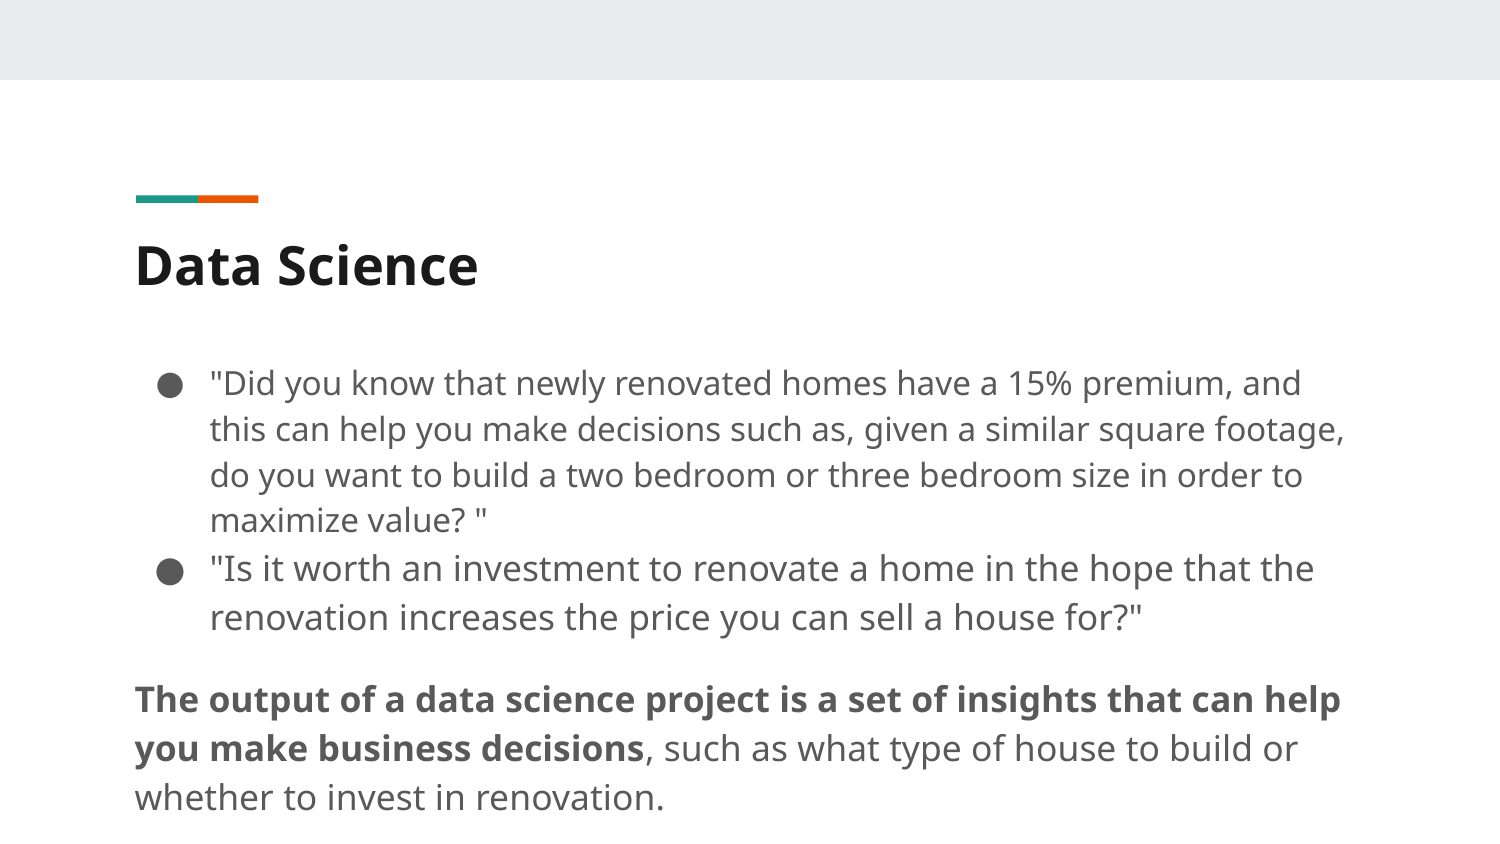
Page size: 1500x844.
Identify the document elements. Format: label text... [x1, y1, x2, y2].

title Data Science [119, 216, 1381, 305]
list "Did you know that newly renovated homes have a 15% premium, and this can help you make decisions such as, given a similar square footage, do you want to build a two bedroom or three bedroom size in order to maximize value? " "Is it worth an investment to renovate a home in the hope that the renovation increases the price you can sell a house for?" The output of a data science project is a set of insights that can help you make business decisions, such as what type of house to build or whether to invest in renovation. [119, 341, 1381, 712]
